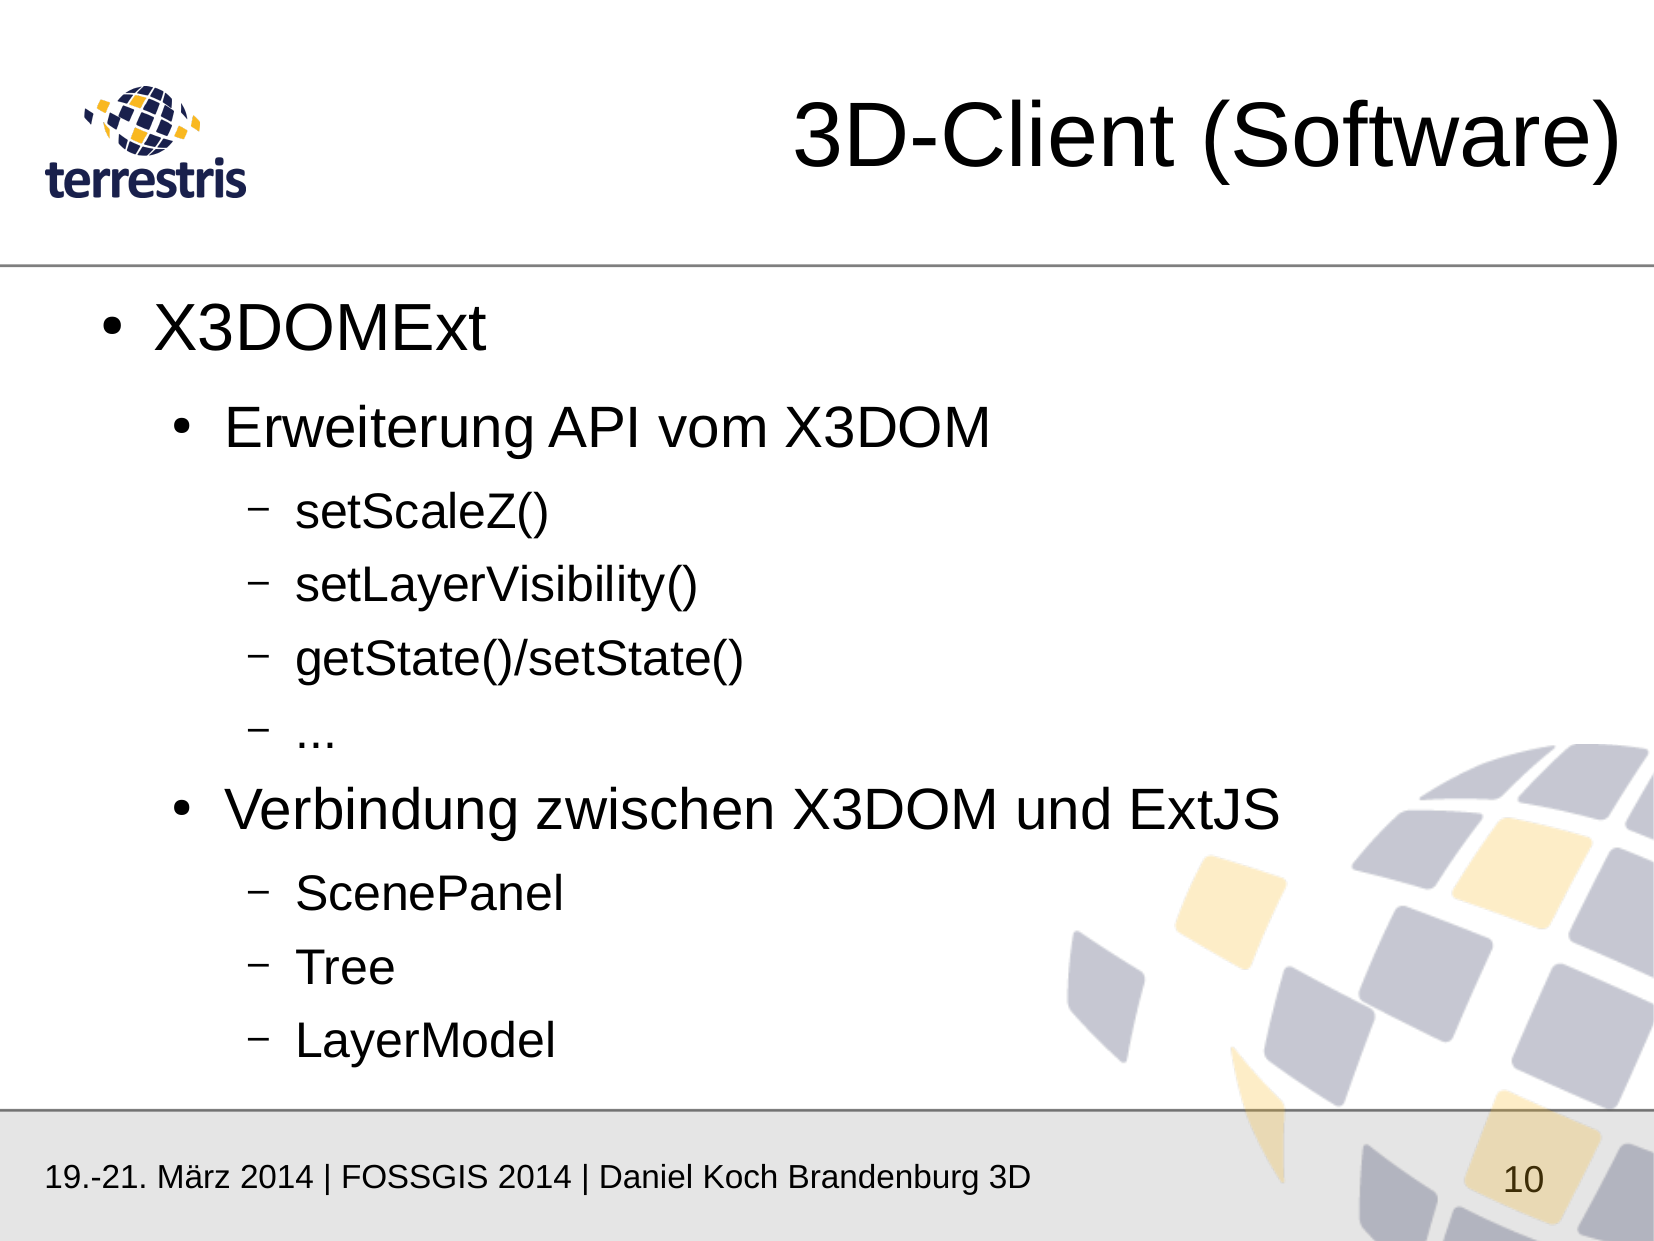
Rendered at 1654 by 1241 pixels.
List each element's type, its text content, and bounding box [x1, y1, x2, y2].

picture [45, 86, 246, 198]
list X3DOMExt Erweiterung API vom X3DOM setScaleZ() setLayerVisibility() getState()/setState() ... Verbindung zwischen X3DOM und ExtJS ScenePanel Tree LayerModel [82, 290, 1571, 1010]
title 3D-Client (Software) [295, 31, 1624, 239]
picture [1037, 744, 1654, 1241]
